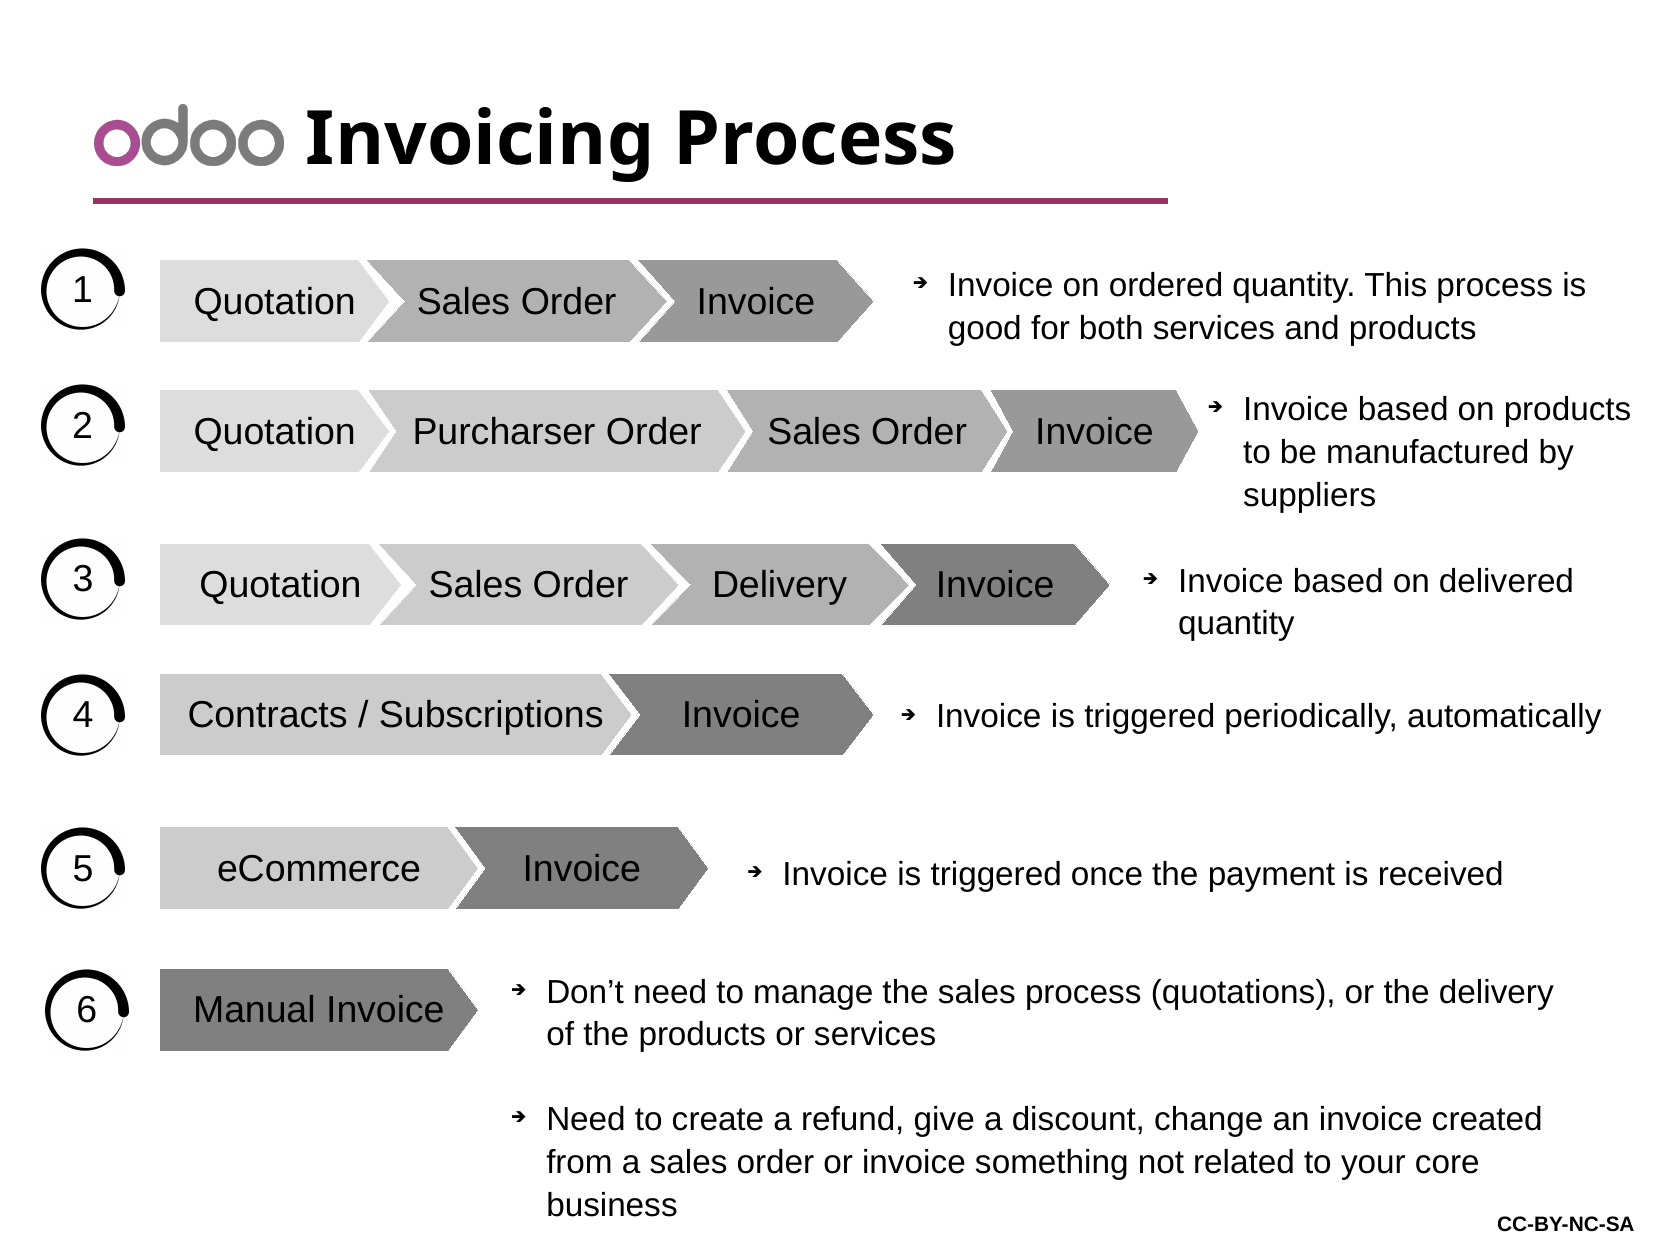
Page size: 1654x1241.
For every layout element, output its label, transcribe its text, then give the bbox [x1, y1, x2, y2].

text_box Invoice [990, 389, 1192, 473]
text_box Sales Order [726, 389, 1008, 473]
text_box Sales Order [377, 543, 680, 626]
text_box Quotation [159, 389, 390, 473]
title Invoicing Process [305, 31, 1569, 239]
text_box Invoice [454, 826, 709, 910]
text_box CC-BY-NC-SA [1482, 1204, 1654, 1241]
text_box Quotation [159, 259, 390, 343]
text_box Quotation [159, 543, 402, 626]
picture [94, 104, 284, 166]
picture [45, 968, 129, 1052]
text_box Invoice is triggered periodically, automatically [885, 685, 1646, 780]
text_box Invoice is triggered once the payment is received [732, 842, 1571, 922]
text_box Invoice [879, 543, 1111, 626]
text_box Invoice [637, 259, 875, 343]
picture [41, 247, 125, 331]
text_box Don’t need to manage the sales process (quotations), or the delivery of the products or services Need to create a refund, give a discount, change an invoice created from a sales order or invoice something not related to your core business [496, 960, 1607, 1241]
text_box Invoice on ordered quantity. This process is good for both services and products [897, 253, 1619, 434]
text_box Contracts / Subscriptions [159, 673, 632, 756]
text_box eCommerce [159, 826, 479, 910]
text_box Invoice based on delivered quantity [1127, 549, 1648, 687]
picture [41, 673, 125, 757]
text_box Manual Invoice [159, 968, 479, 1052]
picture [41, 826, 125, 910]
picture [41, 537, 125, 621]
text_box Purcharser Order [368, 389, 747, 473]
text_box Sales Order [366, 259, 668, 343]
text_box Invoice [608, 673, 875, 756]
text_box Delivery [649, 543, 910, 626]
picture [41, 383, 125, 467]
text_box Invoice based on products to be manufactured by suppliers [1192, 377, 1654, 601]
